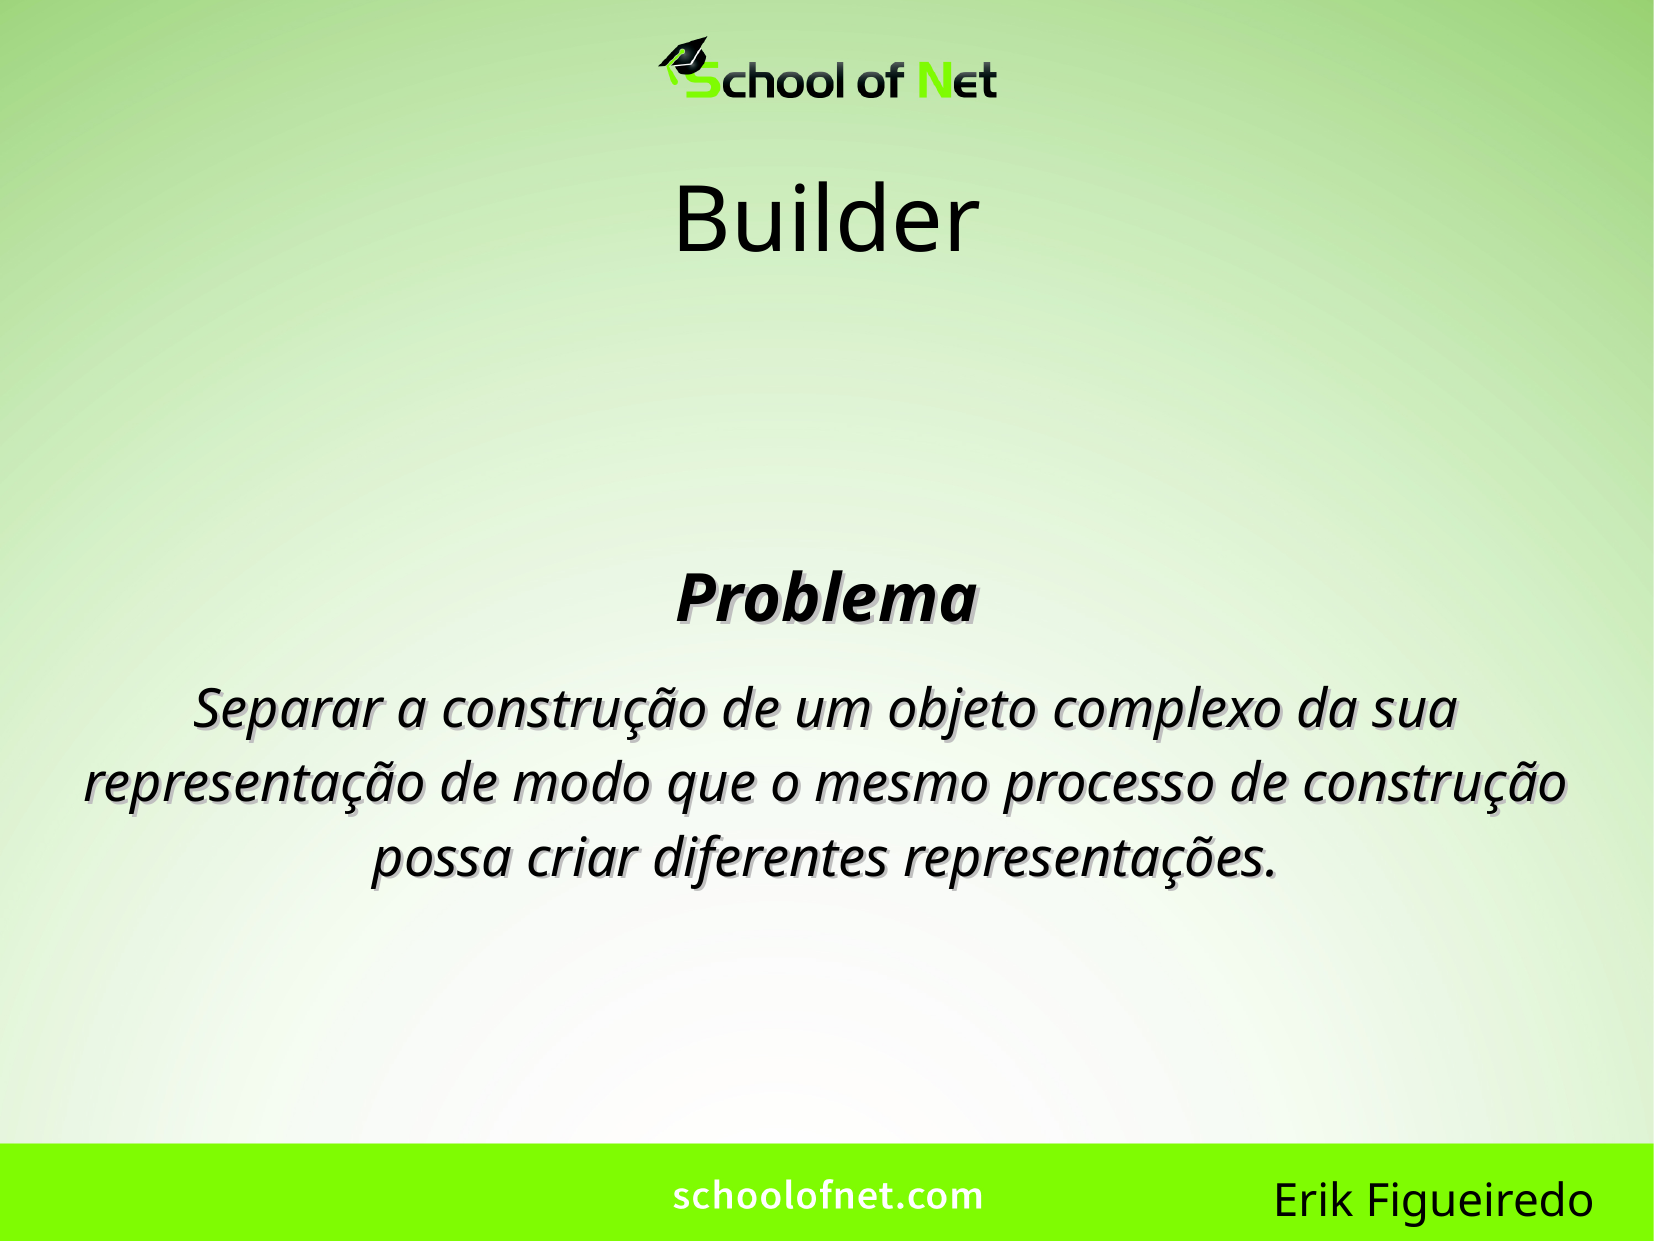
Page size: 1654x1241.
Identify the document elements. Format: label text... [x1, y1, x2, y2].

list Problema Separar a construção de um objeto complexo da sua representação de modo que o mesmo processo de construção possa criar diferentes representações. [82, 311, 1571, 1131]
title Builder [82, 141, 1571, 290]
text_box Erik Figueiredo [768, 1157, 1595, 1241]
picture [0, 0, 1654, 1241]
